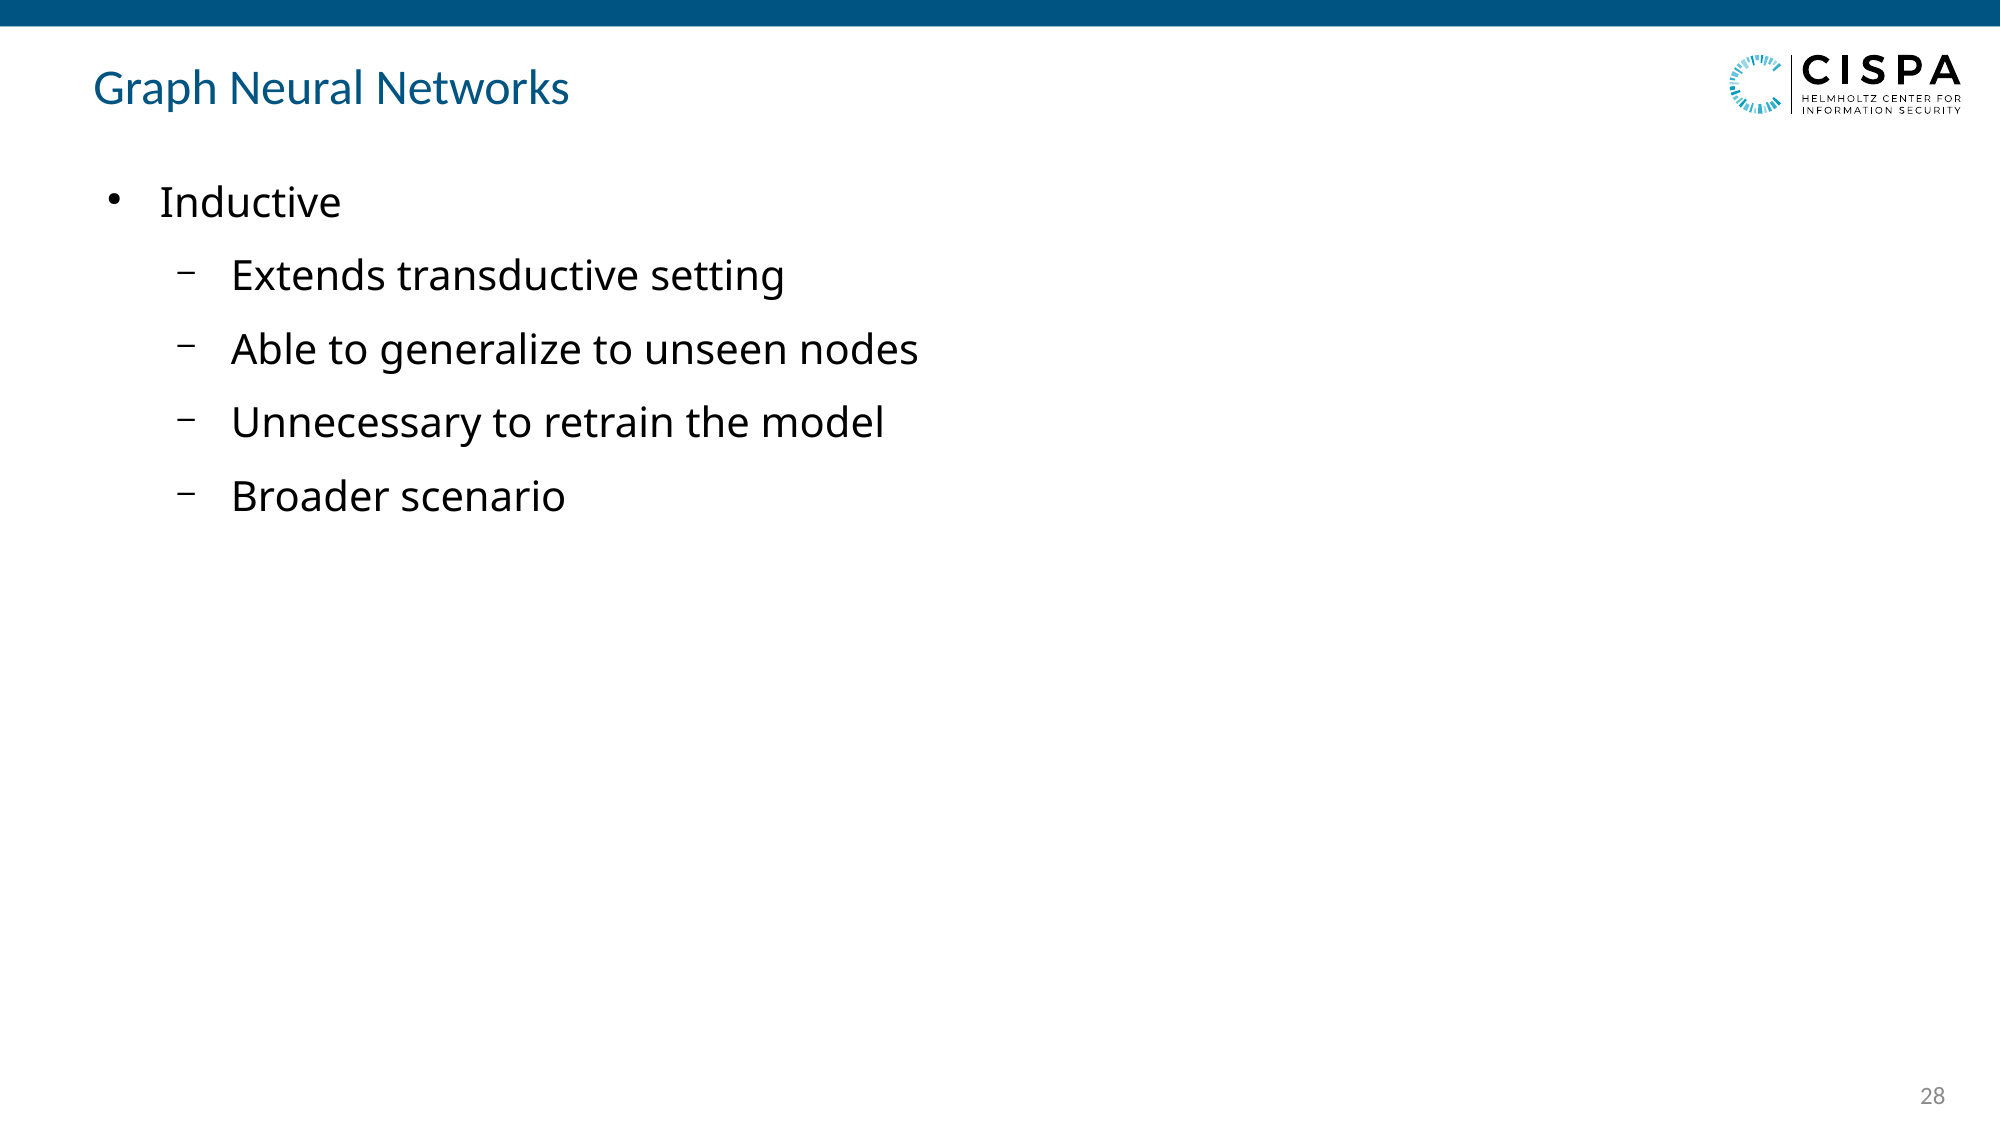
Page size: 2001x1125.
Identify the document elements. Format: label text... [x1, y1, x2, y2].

slide_number <number> [1870, 1065, 1961, 1125]
list Inductive Extends transductive setting Able to generalize to unseen nodes Unnecessary to retrain the model Broader scenario [78, 170, 1922, 1024]
title Graph Neural Networks [78, 38, 1699, 131]
